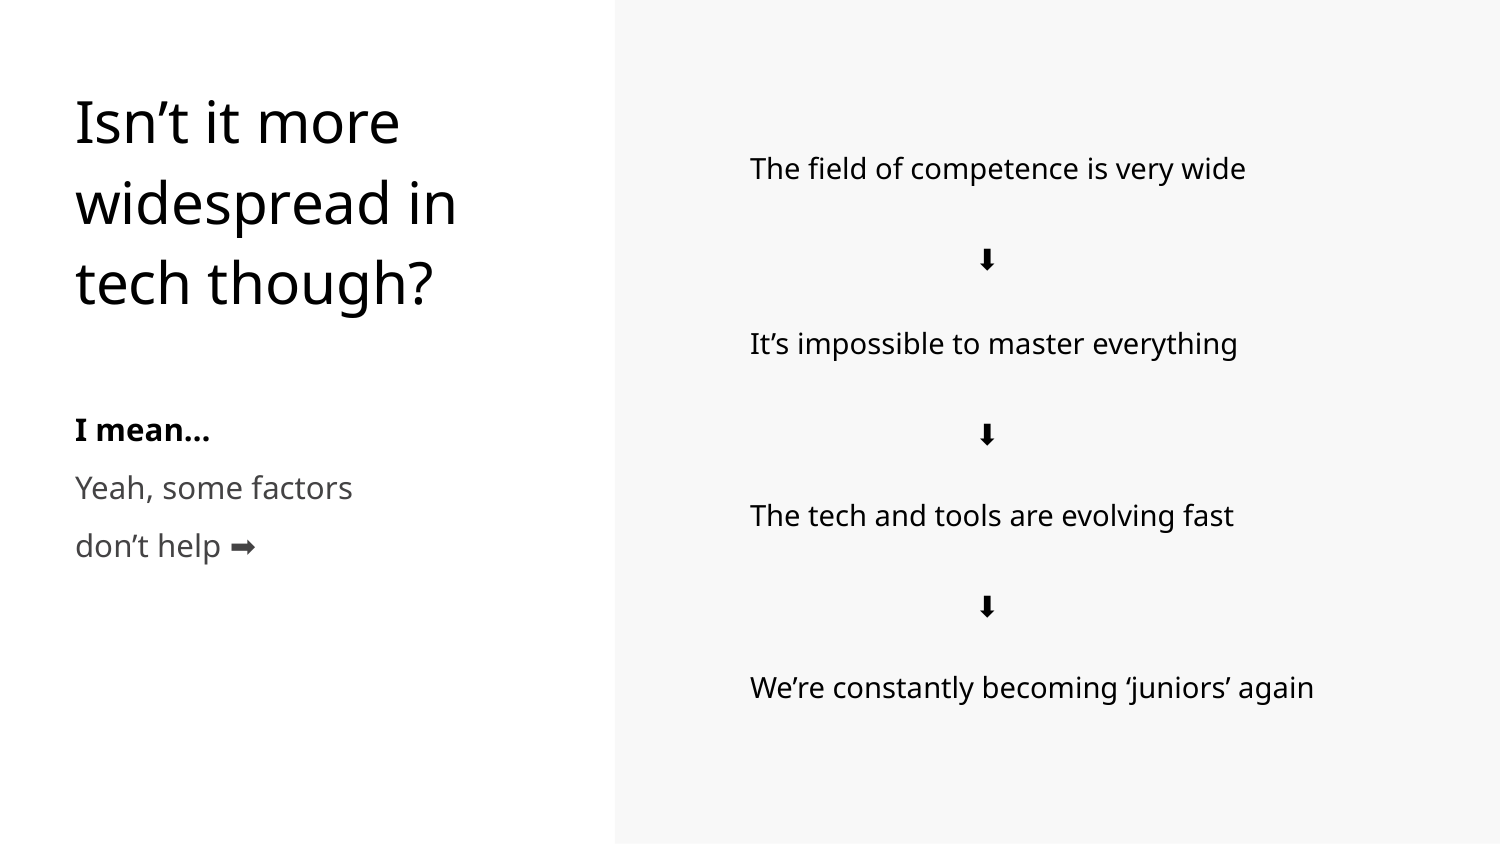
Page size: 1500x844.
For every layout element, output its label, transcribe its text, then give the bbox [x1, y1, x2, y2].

text_box I mean… Yeah, some factors don’t help ➡️ [74, 391, 504, 725]
text_box [614, 0, 1500, 844]
text_box The field of competence is very wide ⬇️ It’s impossible to master everything ⬇️ The tech and tools are evolving fast ⬇️ We’re constantly becoming ‘juniors’ again [749, 73, 1429, 771]
text_box Isn’t it more widespread in tech though? [74, 74, 504, 329]
